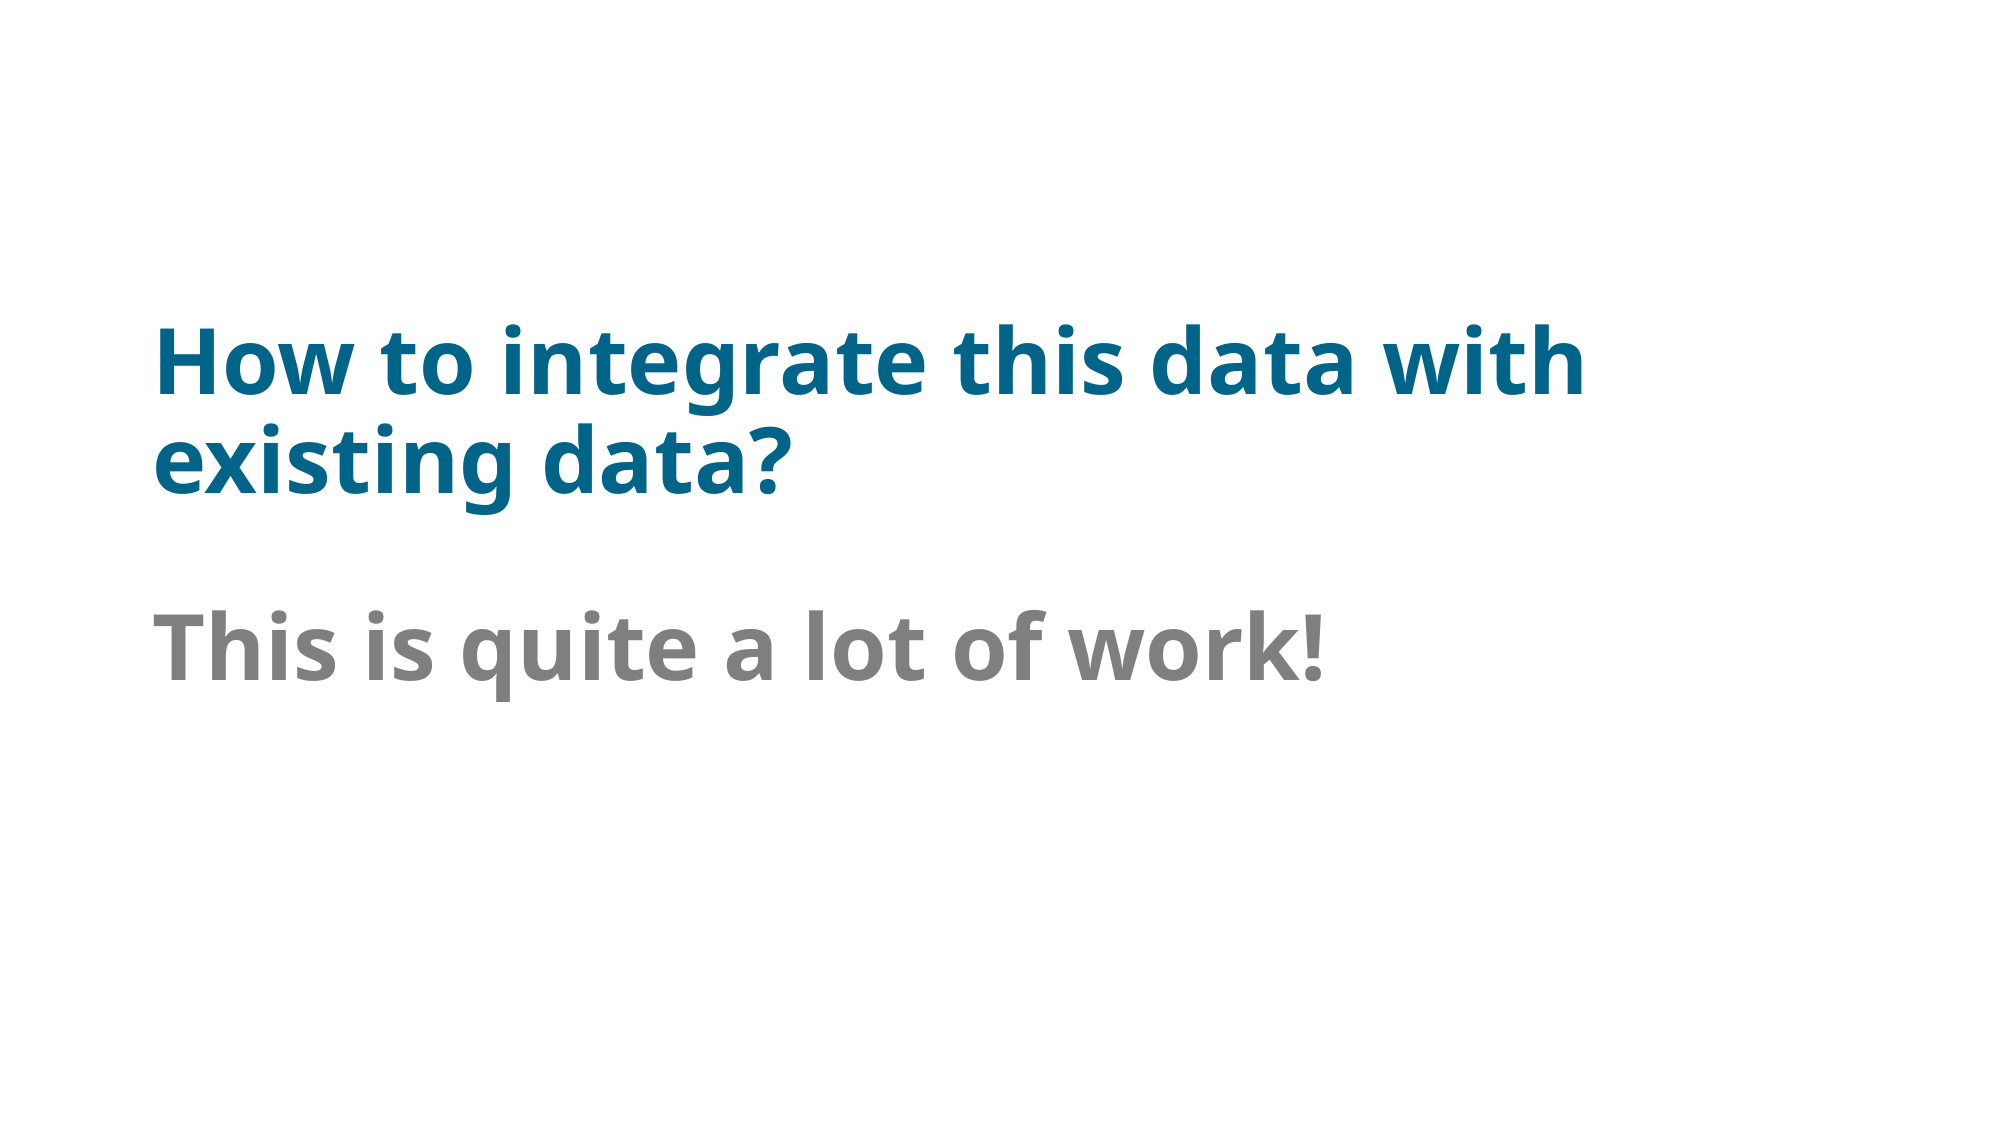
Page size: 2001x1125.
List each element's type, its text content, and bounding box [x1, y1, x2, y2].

text_box This is quite a lot of work! [137, 541, 1863, 760]
title How to integrate this data with existing data? [137, 305, 1863, 523]
